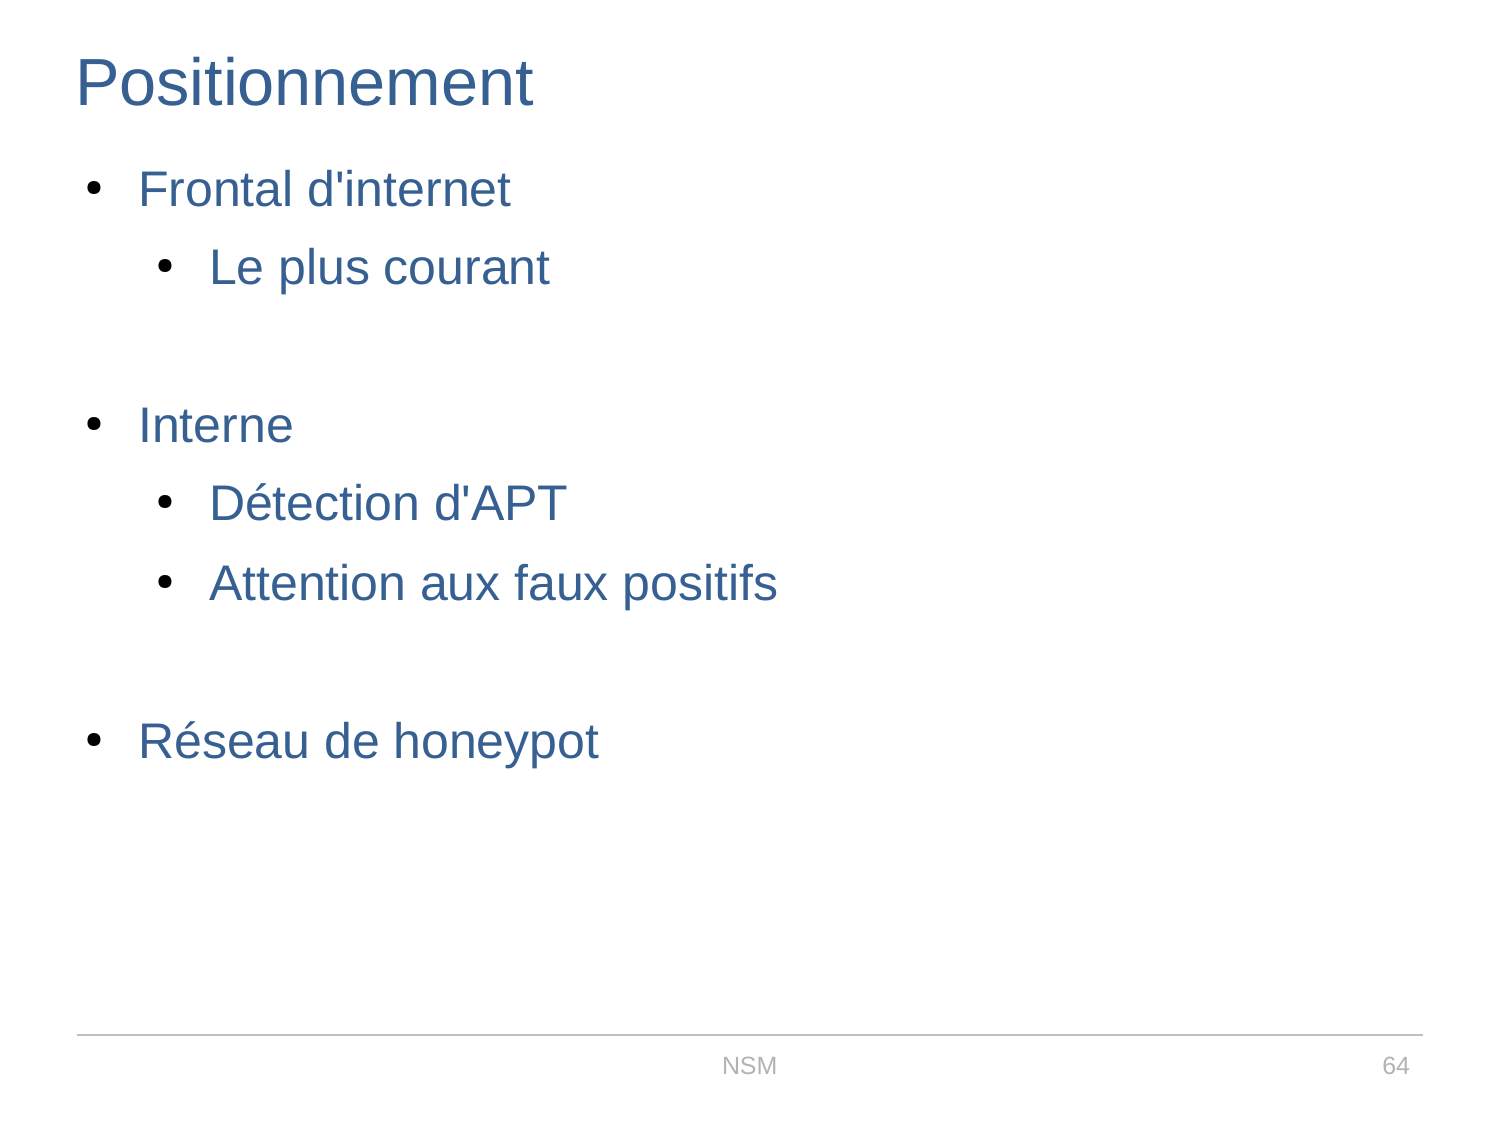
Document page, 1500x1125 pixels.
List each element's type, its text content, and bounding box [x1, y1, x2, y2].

list Frontal d'internet Le plus courant Interne Détection d'APT Attention aux faux positifs Réseau de honeypot [67, 161, 1418, 904]
title Positionnement [75, 45, 1425, 233]
